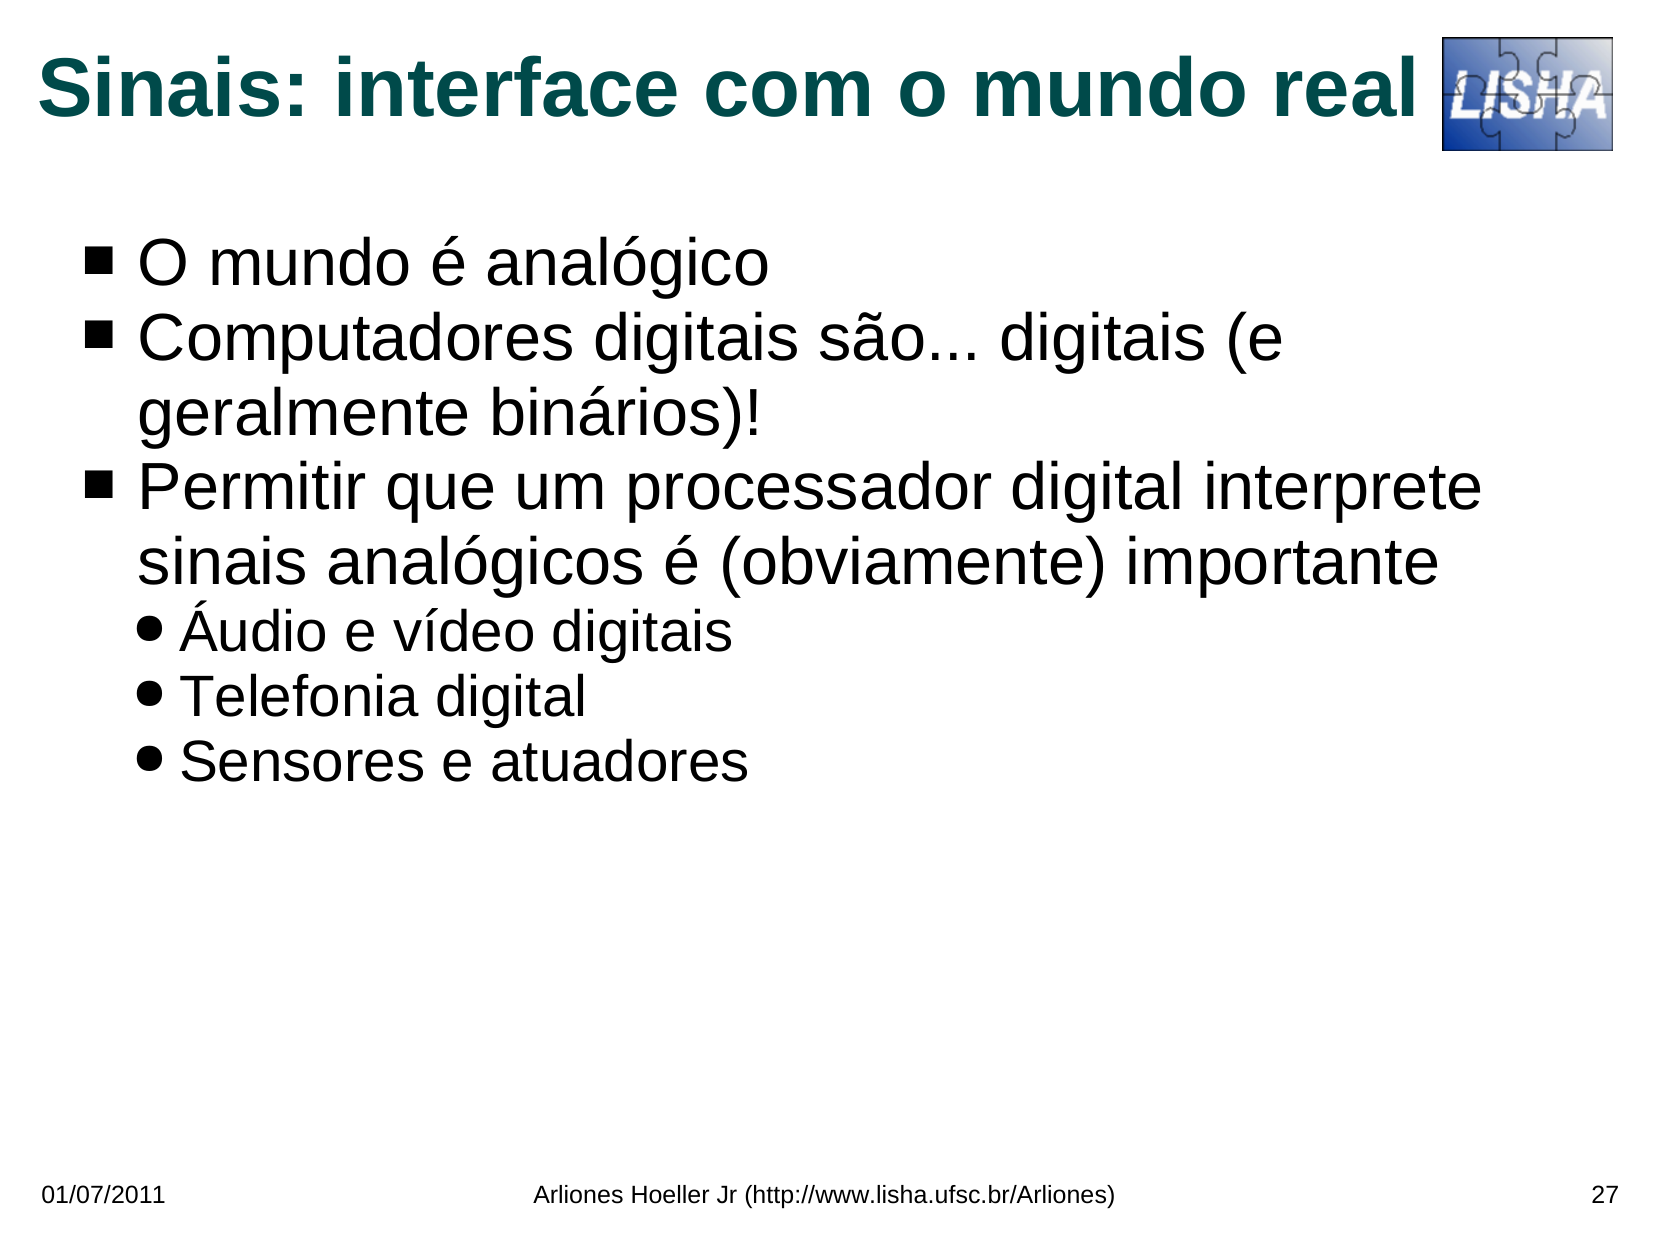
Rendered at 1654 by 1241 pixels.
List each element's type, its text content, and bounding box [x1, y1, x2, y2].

picture [1442, 37, 1613, 151]
title Sinais: interface com o mundo real [37, 37, 1426, 151]
list O mundo é analógico Computadores digitais são... digitais (e geralmente binários)! Permitir que um processador digital interprete sinais analógicos é (obviamente) importante Áudio e vídeo digitais Telefonia digital Sensores e atuadores [37, 225, 1613, 1163]
